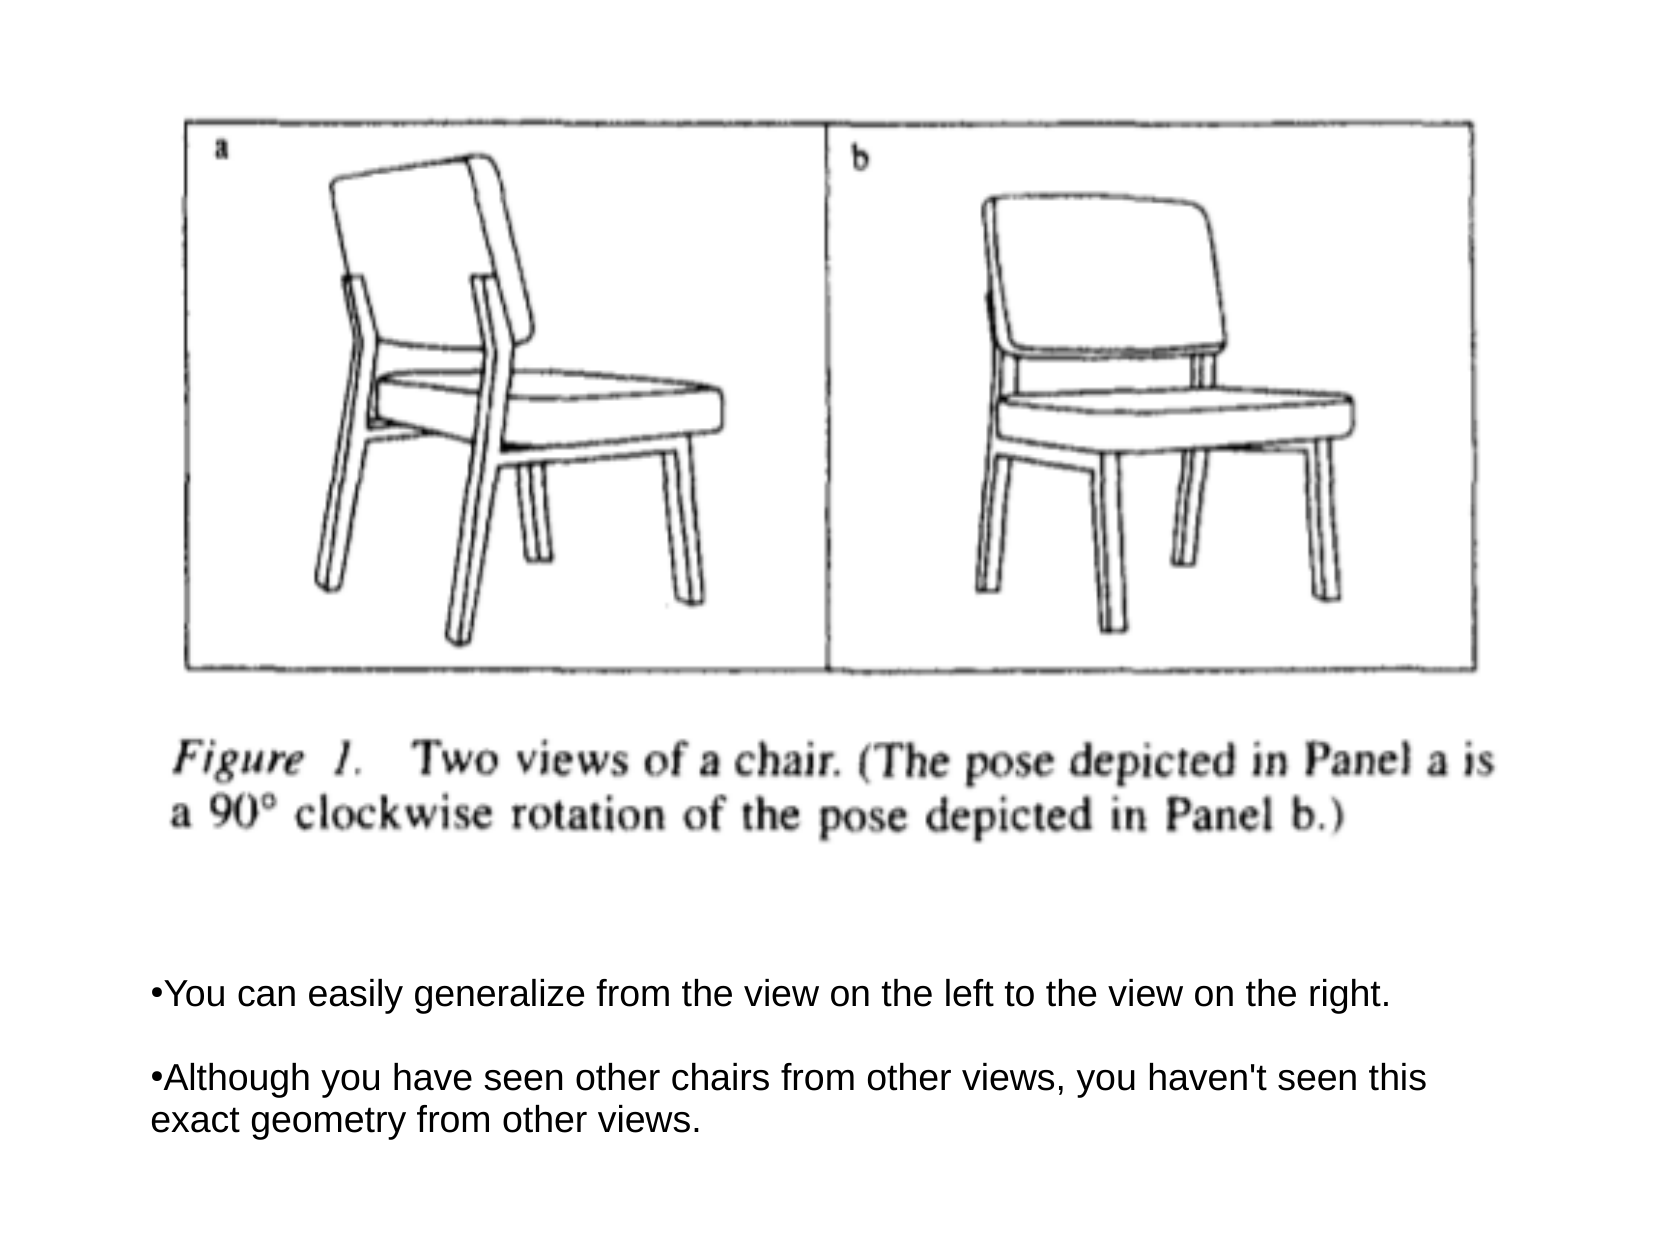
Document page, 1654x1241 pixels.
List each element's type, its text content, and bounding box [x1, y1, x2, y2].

text_box You can easily generalize from the view on the left to the view on the right. Although you have seen other chairs from other views, you haven't seen this exact geometry from other views. [135, 965, 1531, 1148]
picture [133, 82, 1527, 859]
